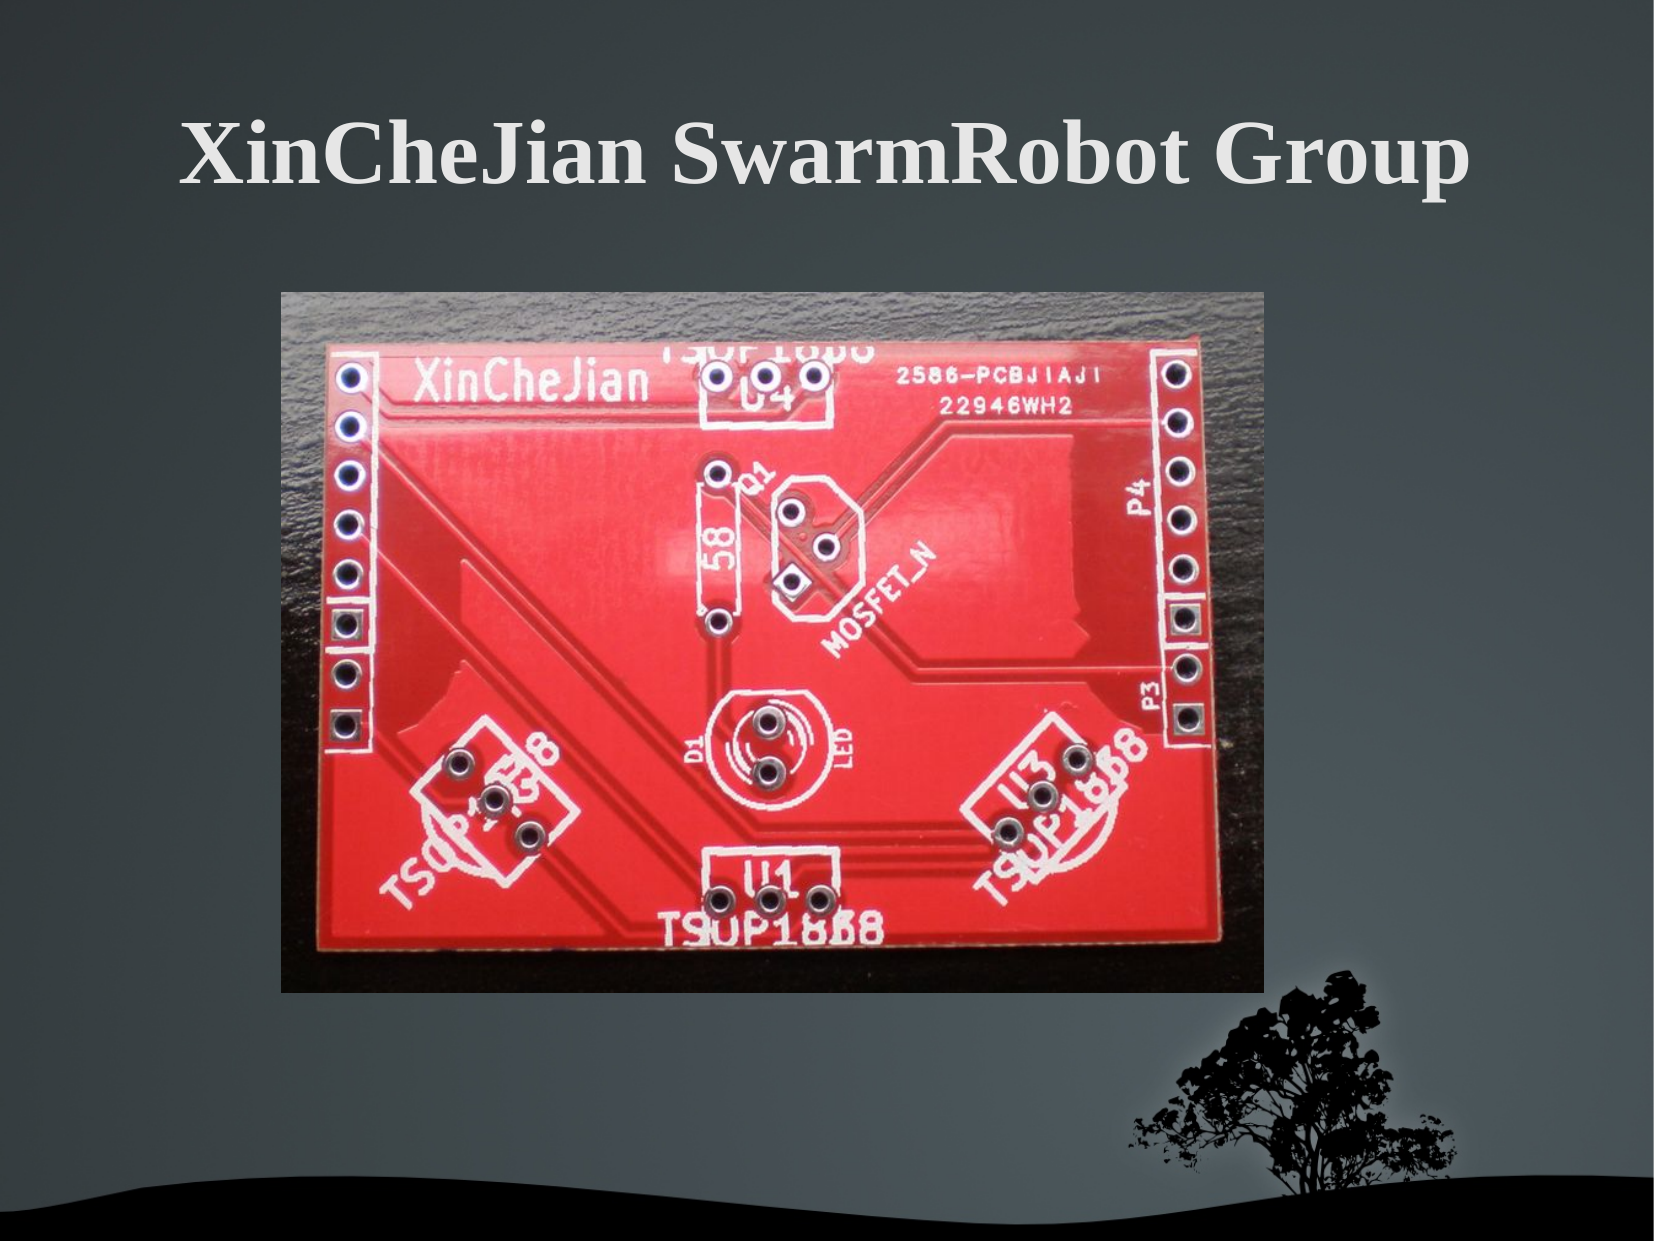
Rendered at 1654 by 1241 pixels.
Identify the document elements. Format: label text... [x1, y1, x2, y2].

list [82, 290, 1571, 1109]
title XinCheJian SwarmRobot Group [82, 49, 1571, 257]
picture [0, 0, 1654, 1241]
